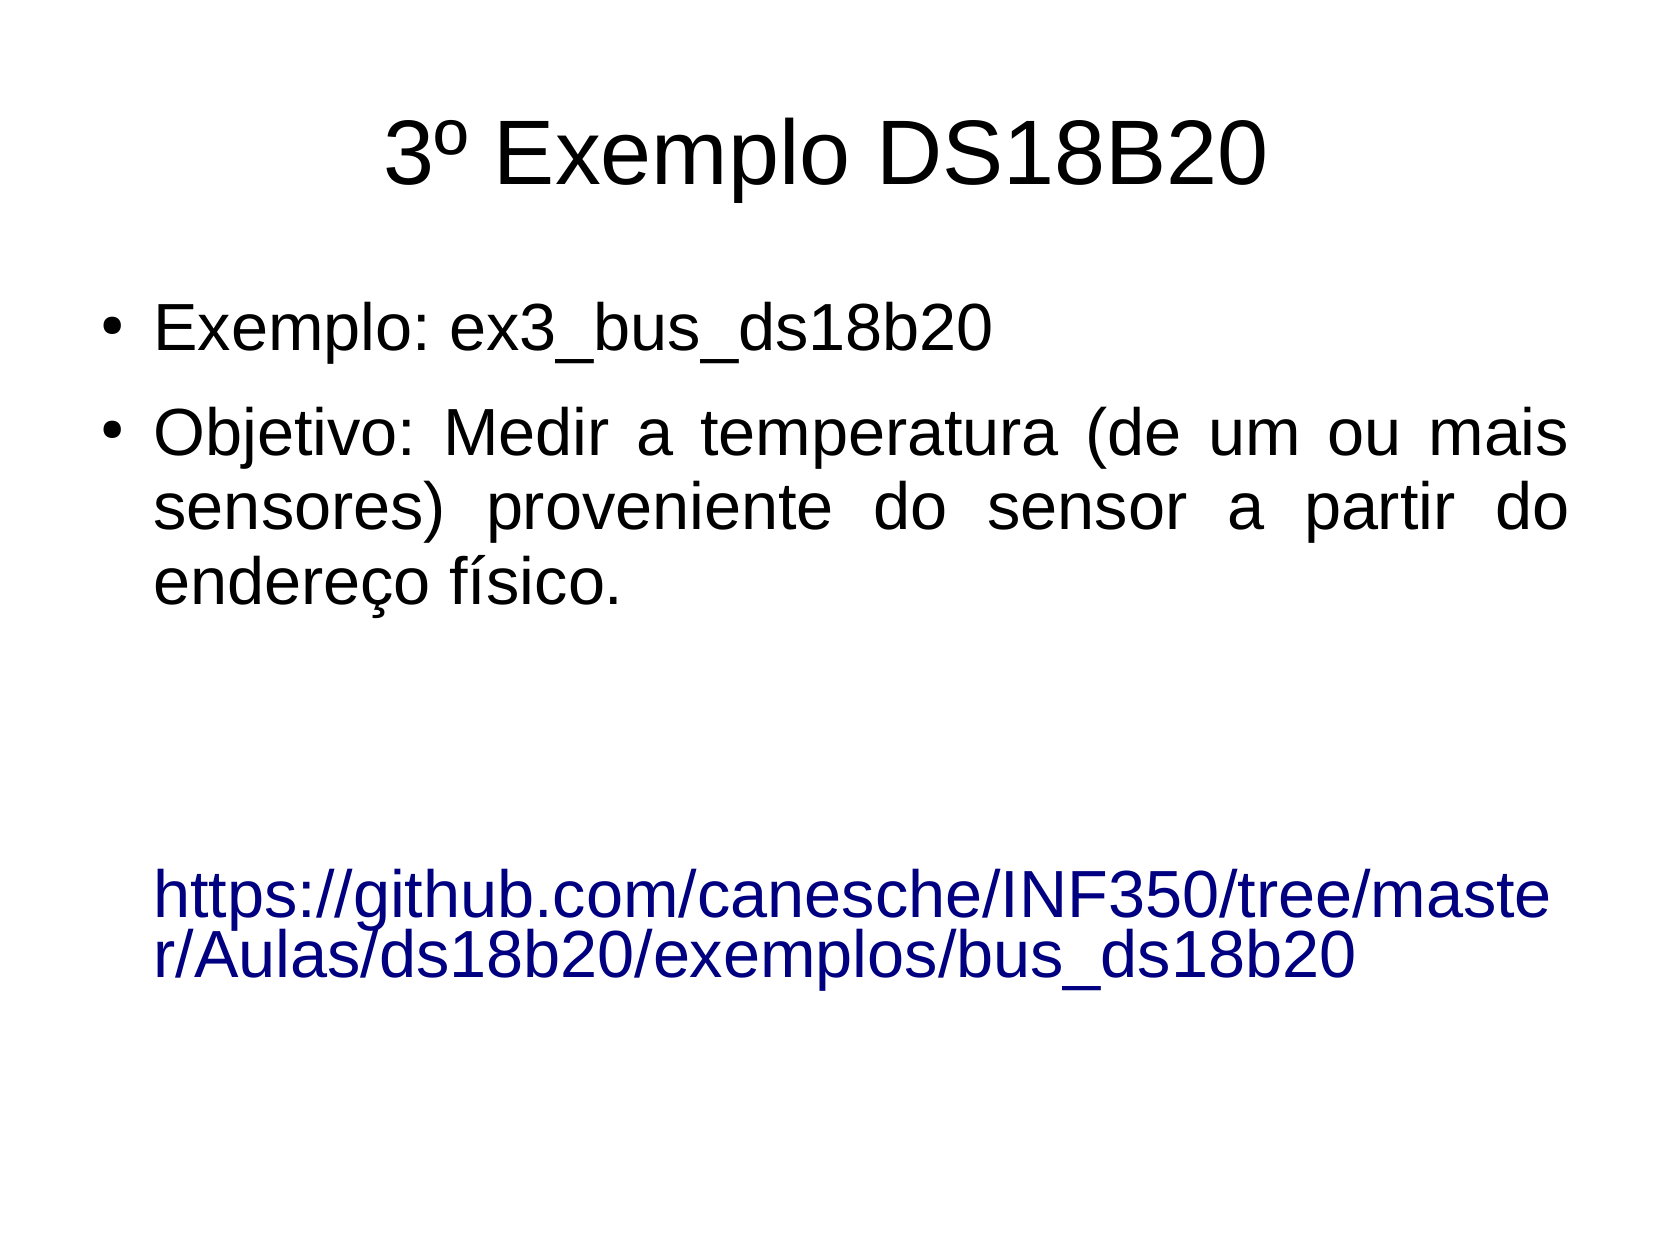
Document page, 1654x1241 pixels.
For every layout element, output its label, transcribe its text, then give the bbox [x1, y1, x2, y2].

list Exemplo: ex3_bus_ds18b20 Objetivo: Medir a temperatura (de um ou mais sensores) proveniente do sensor a partir do endereço físico. https://github.com/canesche/INF350/tree/master/Aulas/ds18b20/exemplos/bus_ds18b20 [82, 290, 1571, 1010]
title 3º Exemplo DS18B20 [82, 49, 1571, 257]
